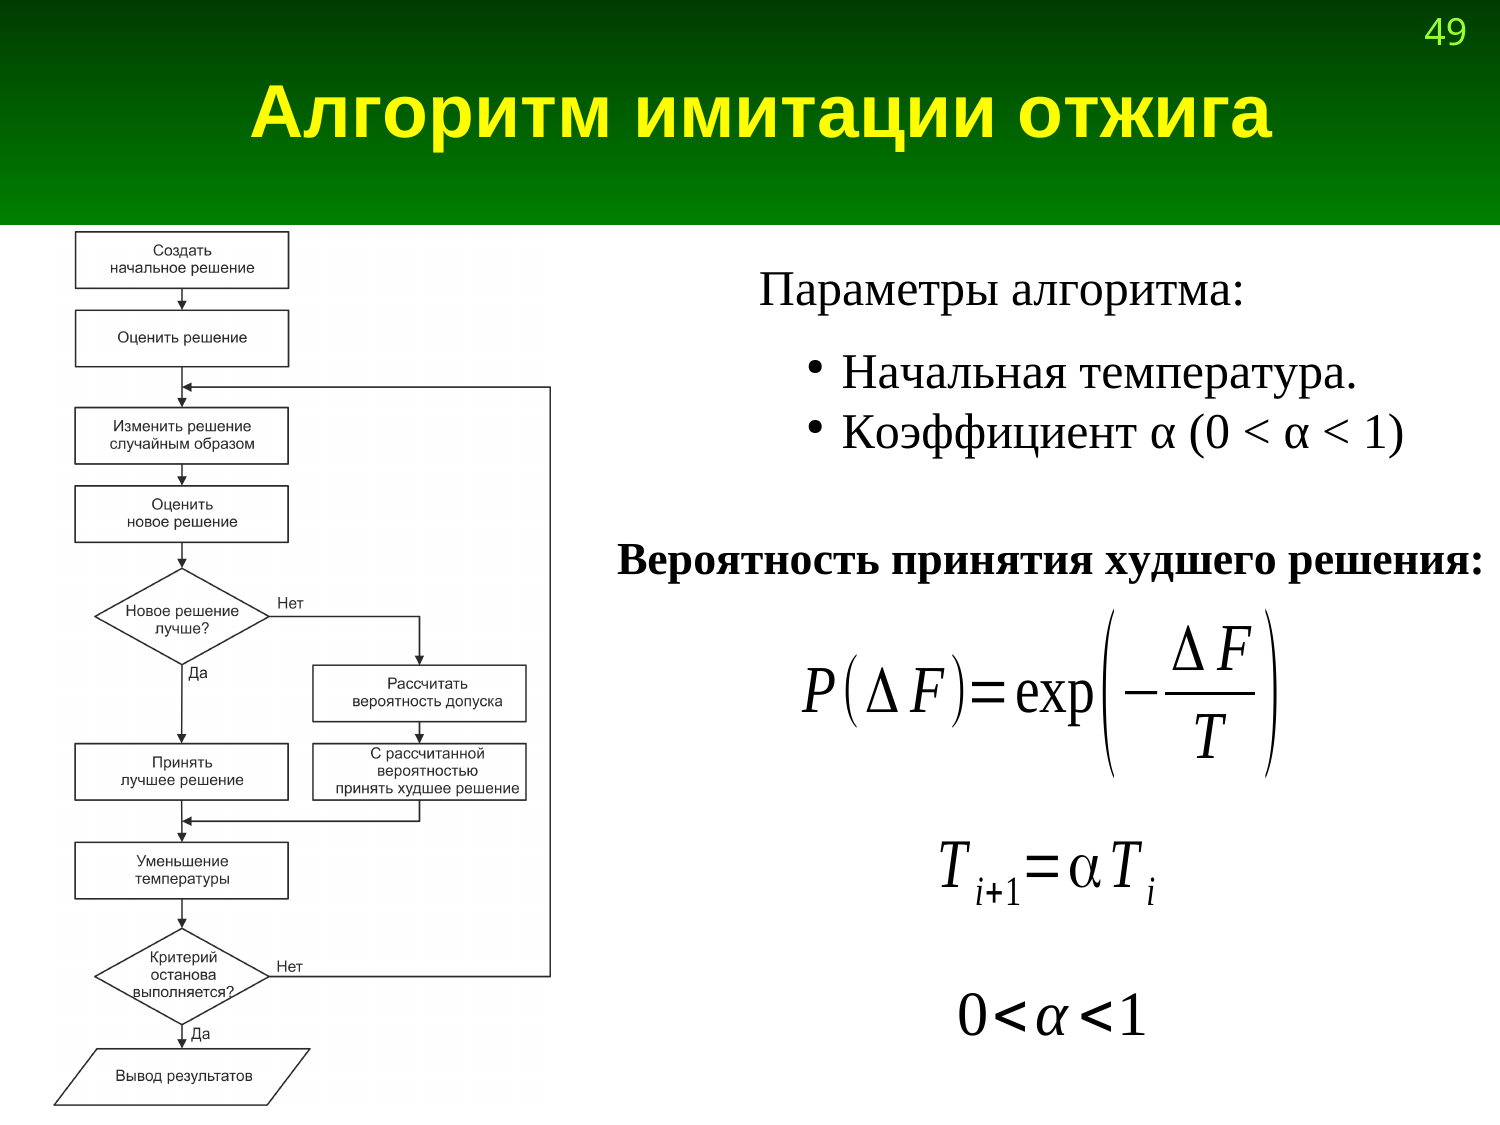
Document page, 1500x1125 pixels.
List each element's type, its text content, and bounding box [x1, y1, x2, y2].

chart [924, 826, 1168, 916]
text_box Начальная температура. Коэффициент α (0 < α < 1) [791, 330, 1418, 466]
chart [941, 980, 1170, 1052]
picture [53, 231, 551, 1106]
text_box Параметры алгоритма: [744, 248, 1260, 323]
title Алгоритм имитации отжига [123, 13, 1399, 201]
chart [785, 603, 1294, 782]
text_box Вероятность принятия худшего решения: [602, 521, 1500, 592]
